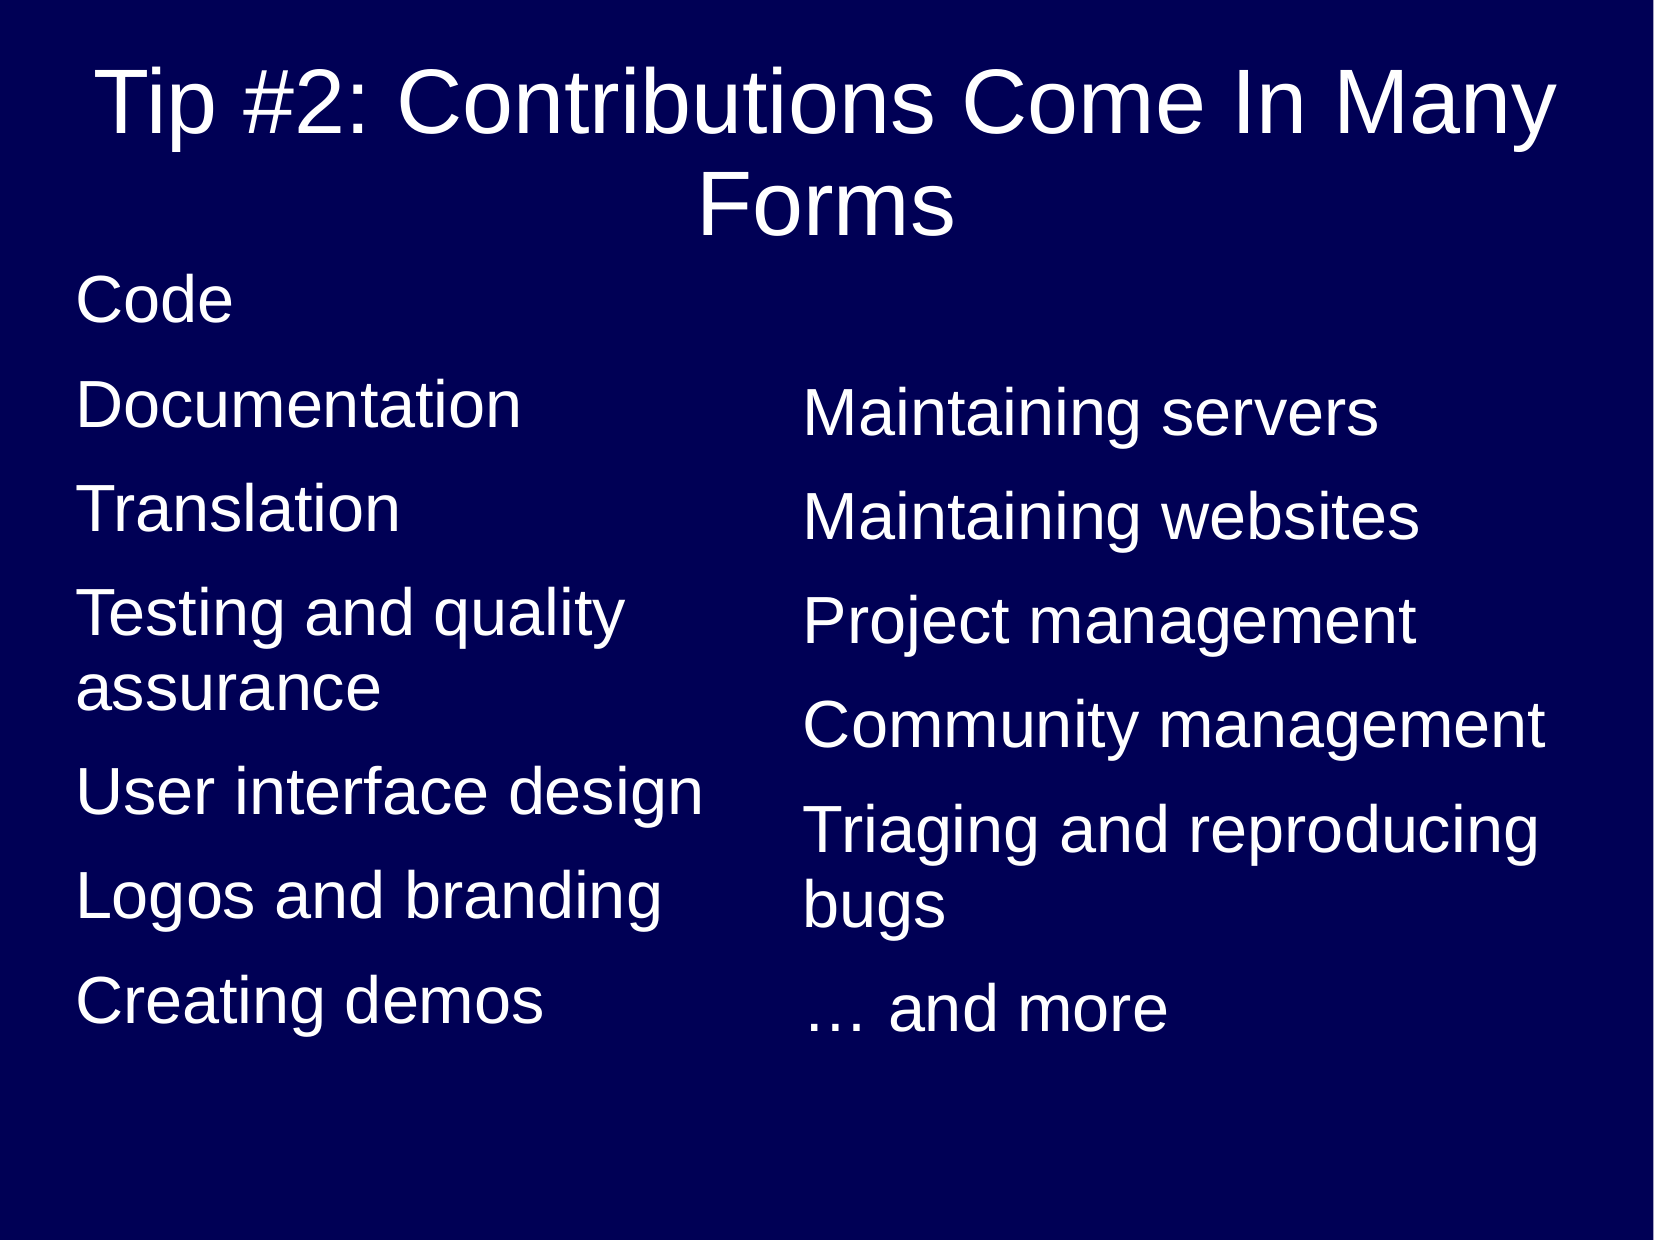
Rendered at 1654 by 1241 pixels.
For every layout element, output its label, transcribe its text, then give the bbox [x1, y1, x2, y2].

title Tip #2: Contributions Come In Many Forms [82, 49, 1571, 257]
list Code Documentation Translation Testing and quality assurance User interface design Logos and branding Creating demos [75, 262, 851, 1142]
list Maintaining servers Maintaining websites Project management Community management Triaging and reproducing bugs … and more [802, 374, 1654, 1241]
